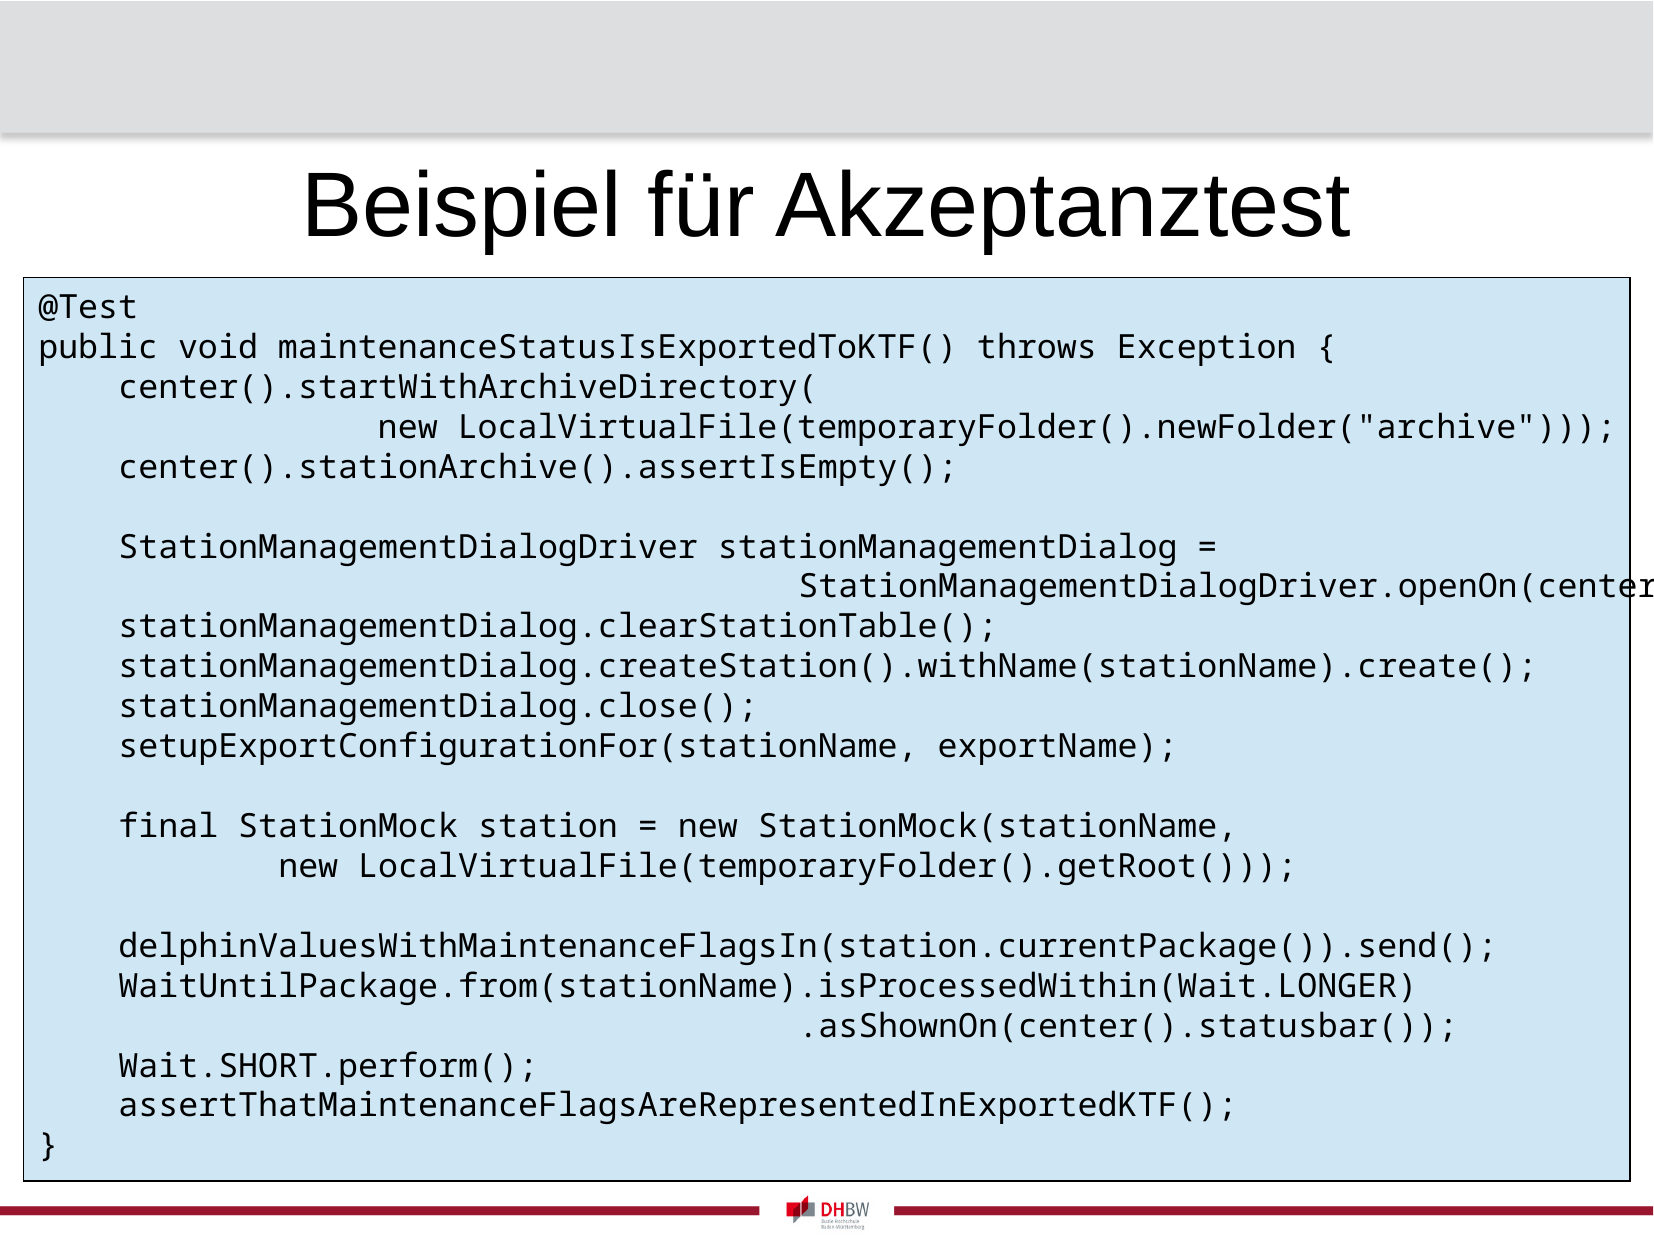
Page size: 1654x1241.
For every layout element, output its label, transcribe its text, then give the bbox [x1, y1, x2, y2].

title Beispiel für Akzeptanztest [82, 147, 1571, 257]
picture [0, 1, 1654, 1237]
text_box @Test public void maintenanceStatusIsExportedToKTF() throws Exception { center().startWithArchiveDirectory( new LocalVirtualFile(temporaryFolder().newFolder("archive"))); center().stationArchive().assertIsEmpty(); StationManagementDialogDriver stationManagementDialog = StationManagementDialogDriver.openOn(center()); stationManagementDialog.clearStationTable(); stationManagementDialog.createStation().withName(stationName).create(); stationManagementDialog.close(); setupExportConfigurationFor(stationName, exportName); final StationMock station = new StationMock(stationName, new LocalVirtualFile(temporaryFolder().getRoot())); delphinValuesWithMaintenanceFlagsIn(station.currentPackage()).send(); WaitUntilPackage.from(stationName).isProcessedWithin(Wait.LONGER) .asShownOn(center().statusbar()); Wait.SHORT.perform(); assertThatMaintenanceFlagsAreRepresentedInExportedKTF(); } [23, 277, 1630, 1182]
